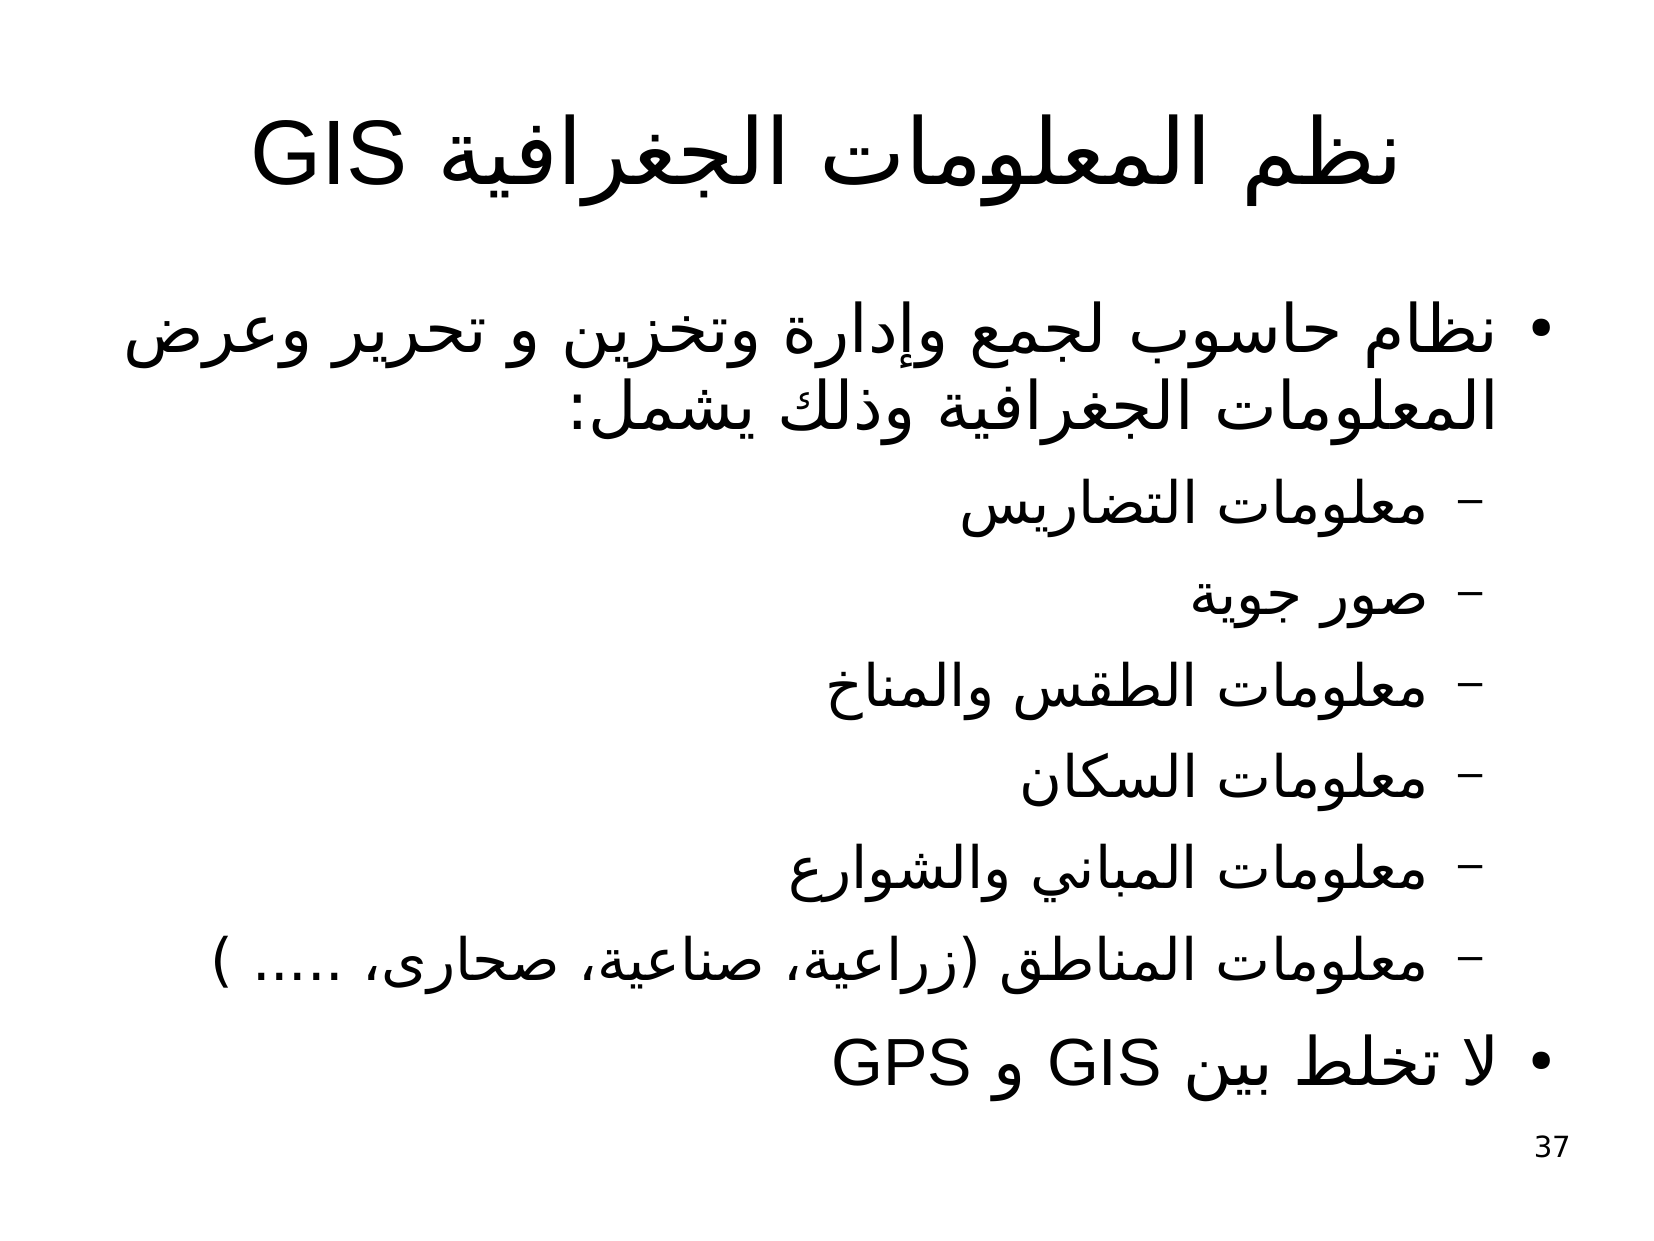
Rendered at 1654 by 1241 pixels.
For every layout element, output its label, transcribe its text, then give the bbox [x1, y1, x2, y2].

title نظم المعلومات الجغرافية GIS [82, 49, 1571, 257]
list نظام حاسوب لجمع وإدارة وتخزين و تحرير وعرض المعلومات الجغرافية وذلك يشمل: معلومات التضاريس صور جوية معلومات الطقس والمناخ معلومات السكان معلومات المباني والشوارع معلومات المناطق (زراعية، صناعية، صحارى، ..... ) لا تخلط بين GIS و GPS [82, 290, 1571, 1111]
